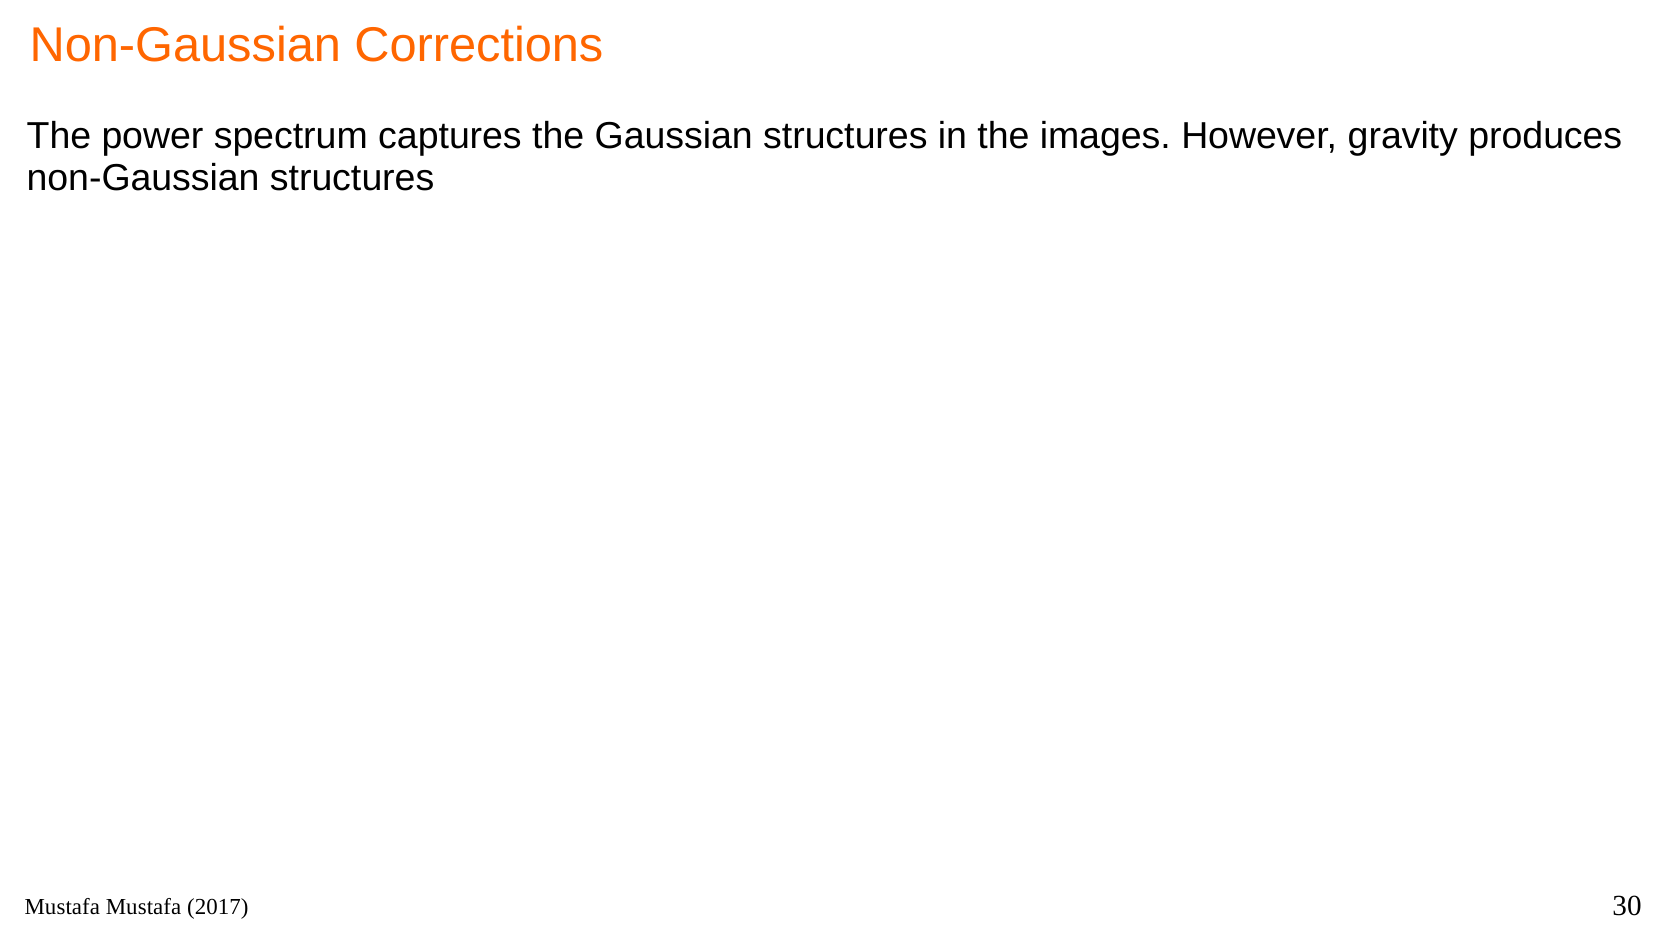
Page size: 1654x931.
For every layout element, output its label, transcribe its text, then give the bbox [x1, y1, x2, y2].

text_box The power spectrum captures the Gaussian structures in the images. However, gravity produces non-Gaussian structures [11, 106, 1647, 250]
title Non-Gaussian Corrections [29, 15, 1621, 74]
